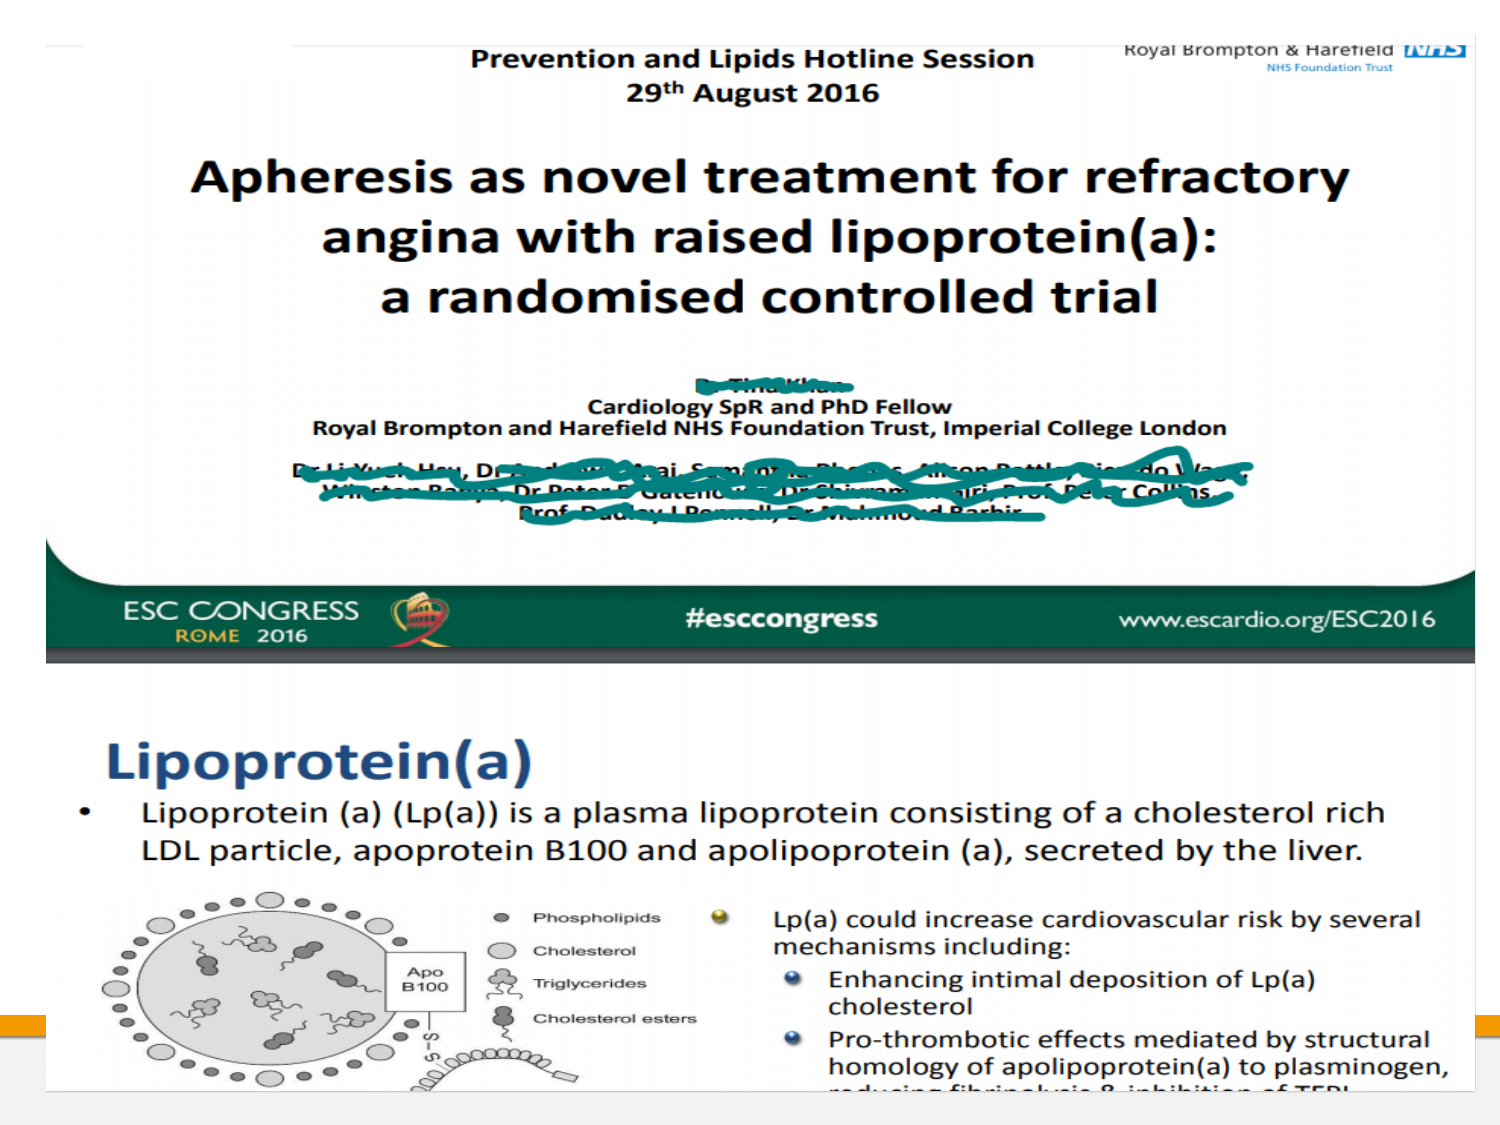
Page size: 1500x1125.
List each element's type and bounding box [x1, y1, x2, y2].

picture [46, 30, 1475, 1092]
